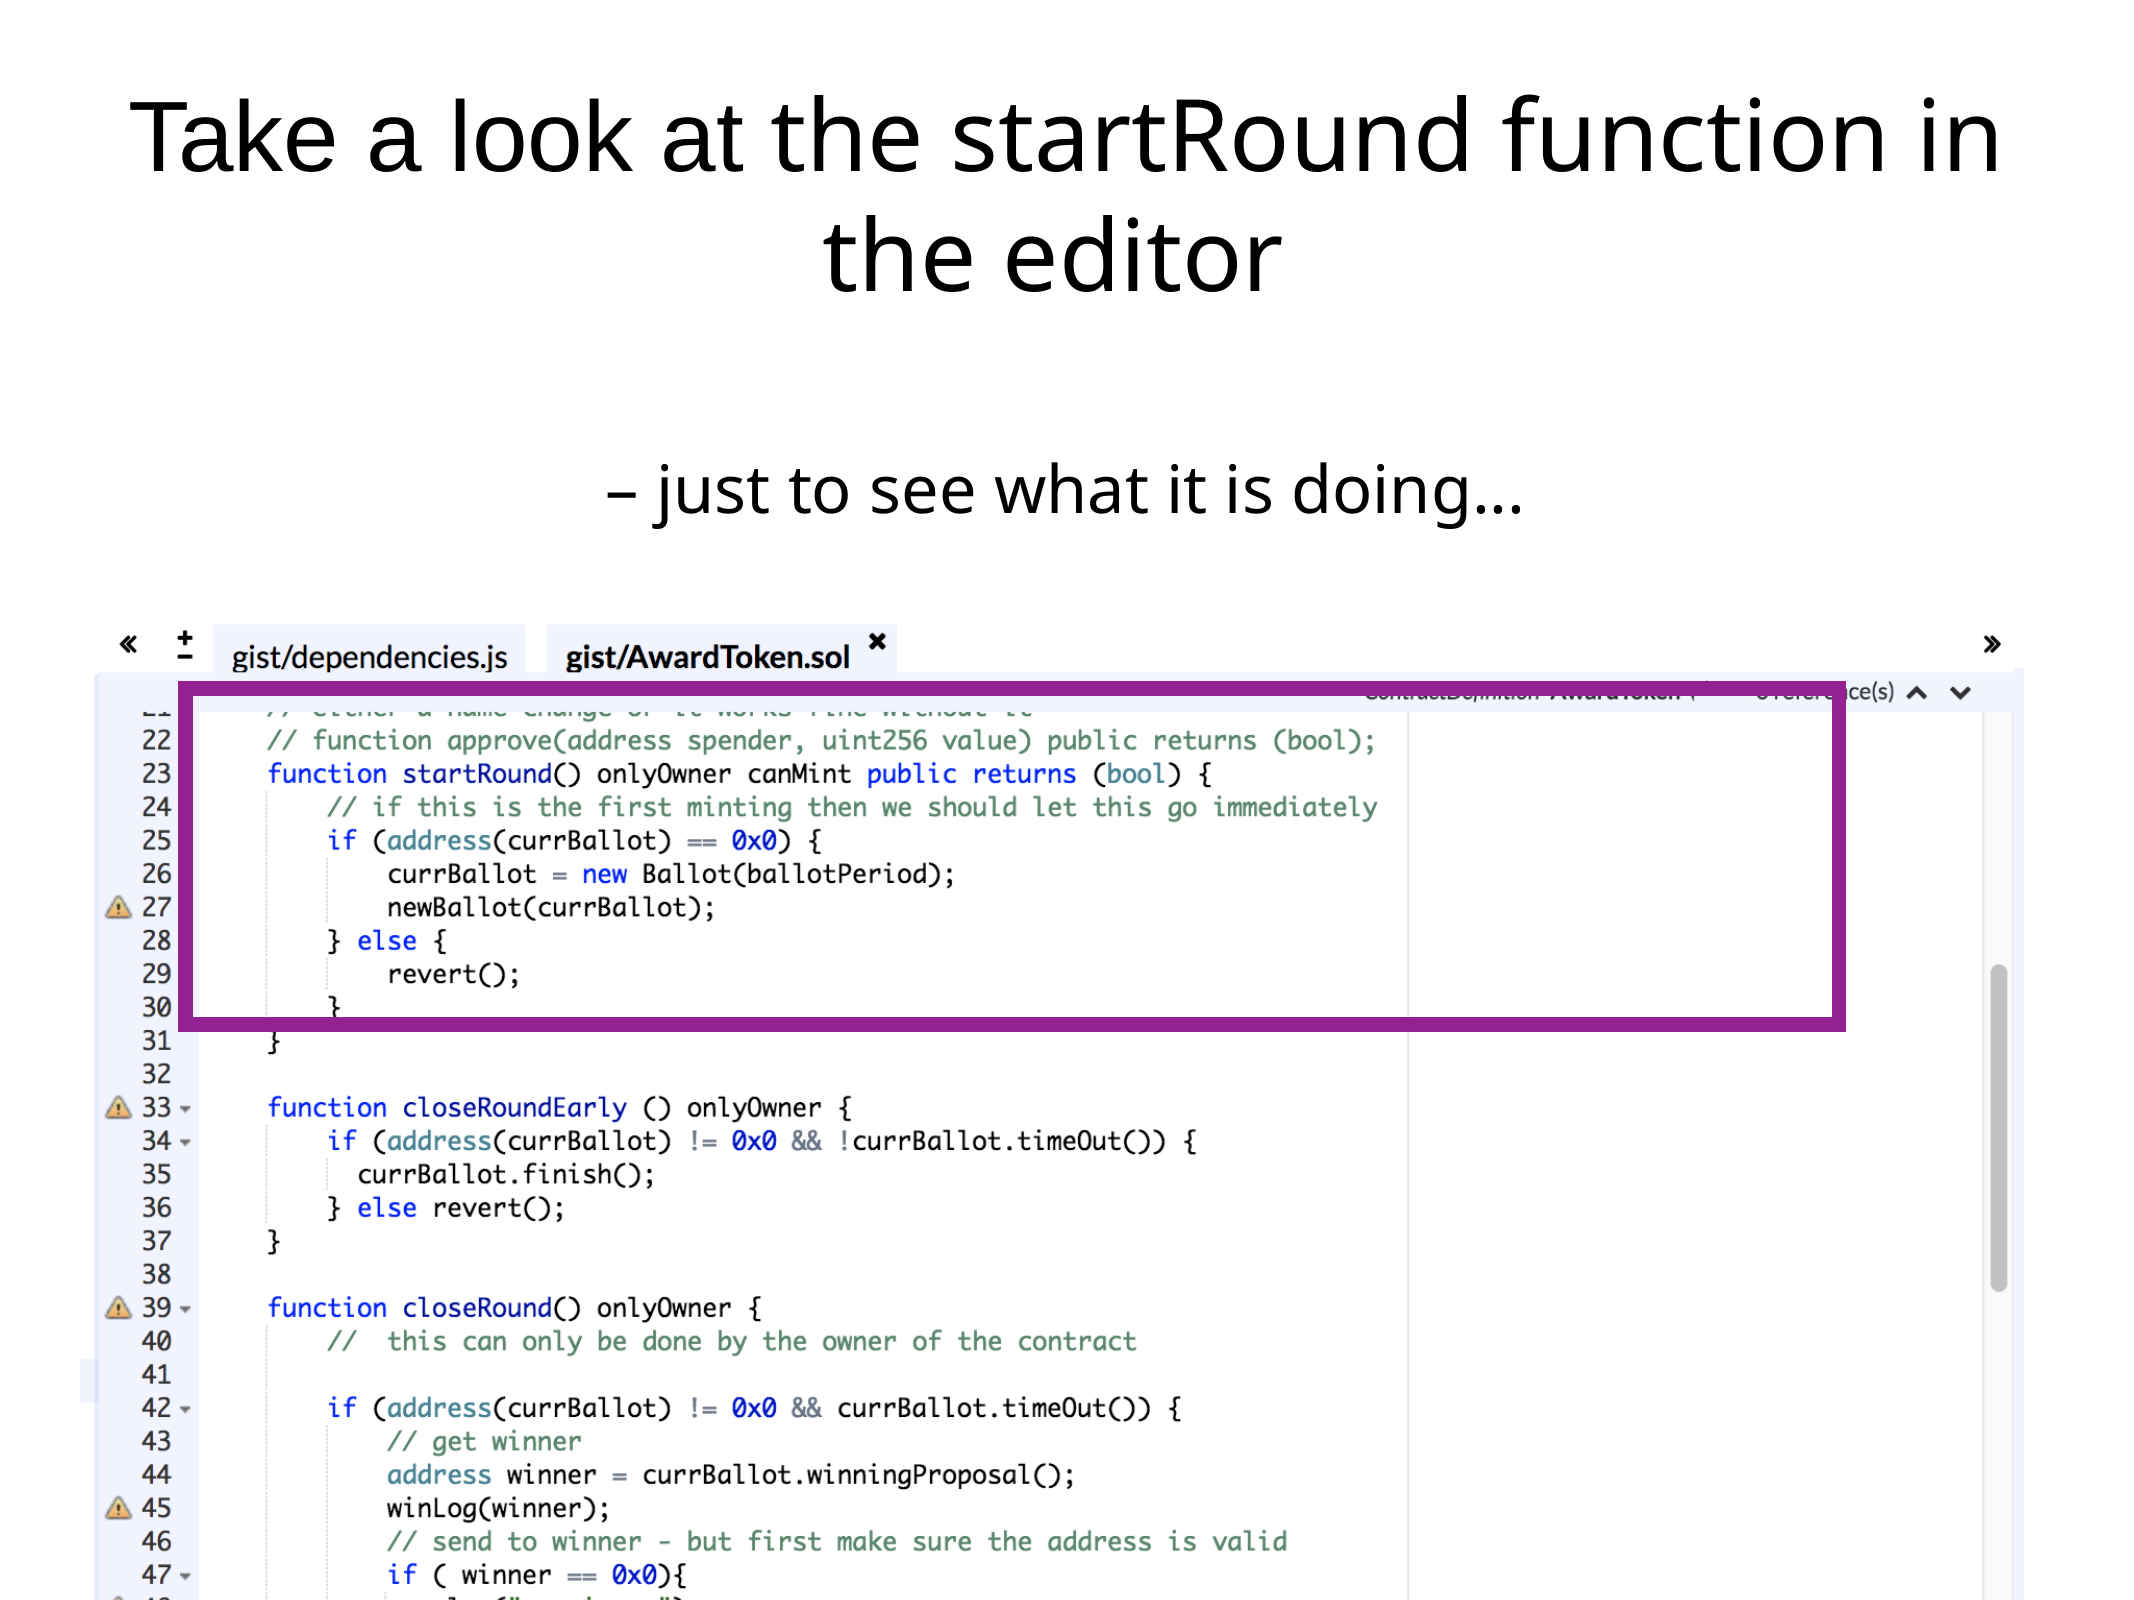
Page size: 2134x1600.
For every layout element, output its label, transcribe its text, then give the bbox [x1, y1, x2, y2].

picture [80, 616, 2024, 1600]
title Take a look at the startRound function in the editor – just to see what it is doing... [69, 0, 2064, 532]
